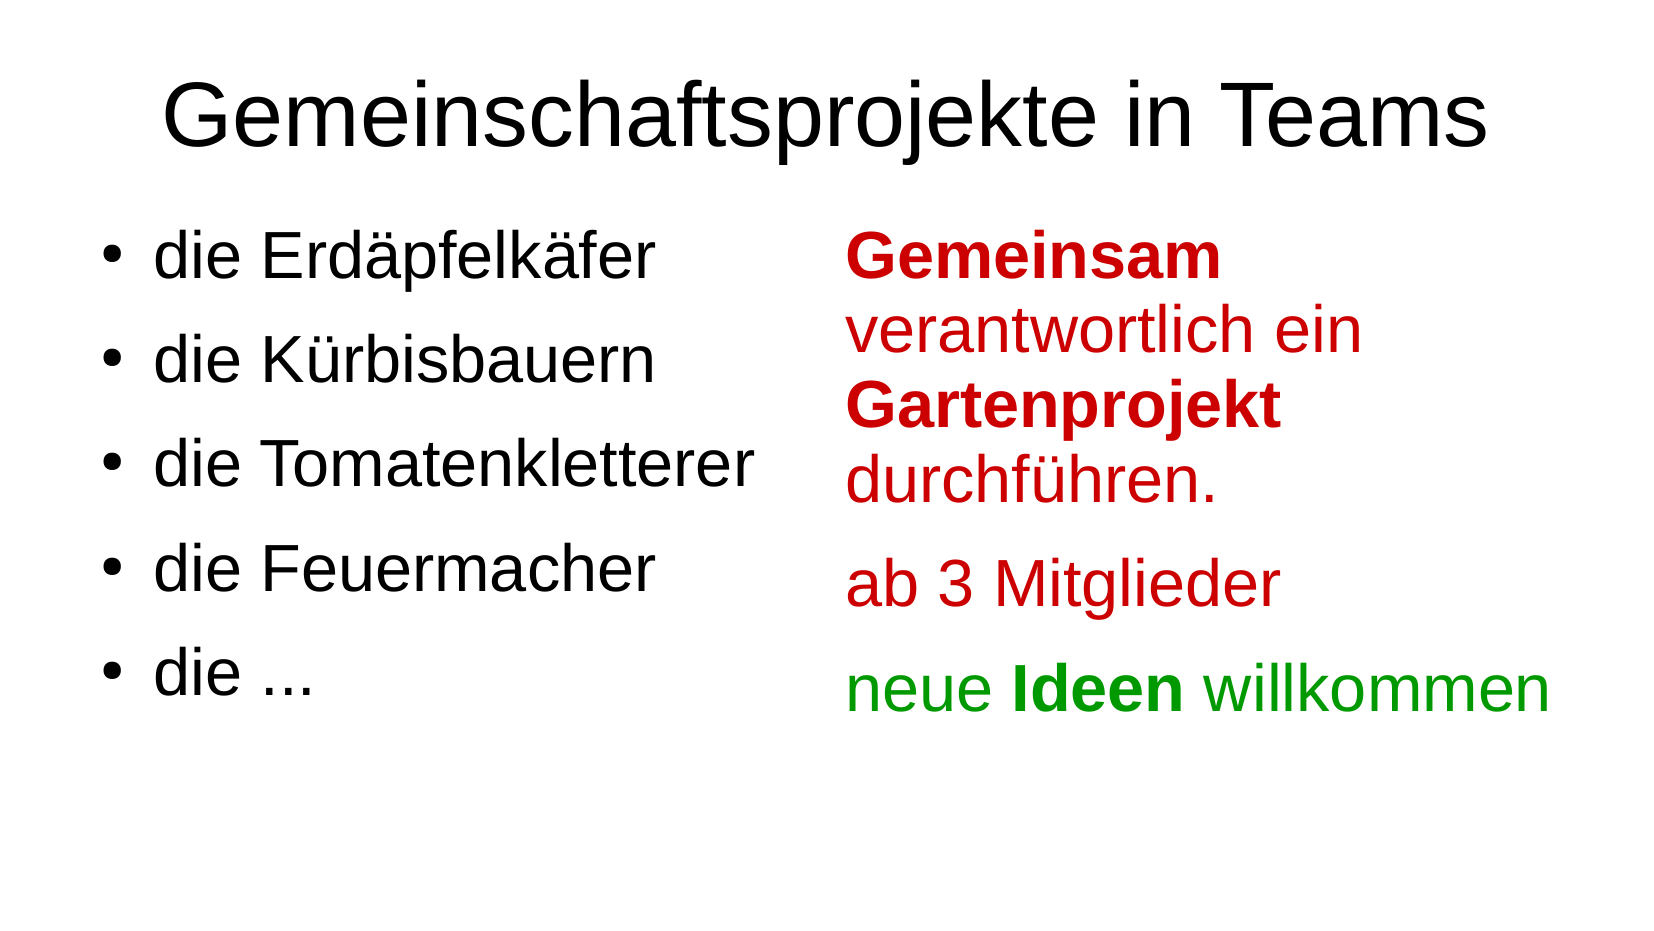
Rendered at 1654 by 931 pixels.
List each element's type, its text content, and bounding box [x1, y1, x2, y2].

title Gemeinschaftsprojekte in Teams [82, 37, 1571, 193]
list die Erdäpfelkäfer die Kürbisbauern die Tomatenkletterer die Feuermacher die ... [82, 217, 809, 758]
list Gemeinsam verantwortlich ein Gartenprojekt durchführen. ab 3 Mitglieder neue Ideen willkommen [845, 217, 1572, 758]
